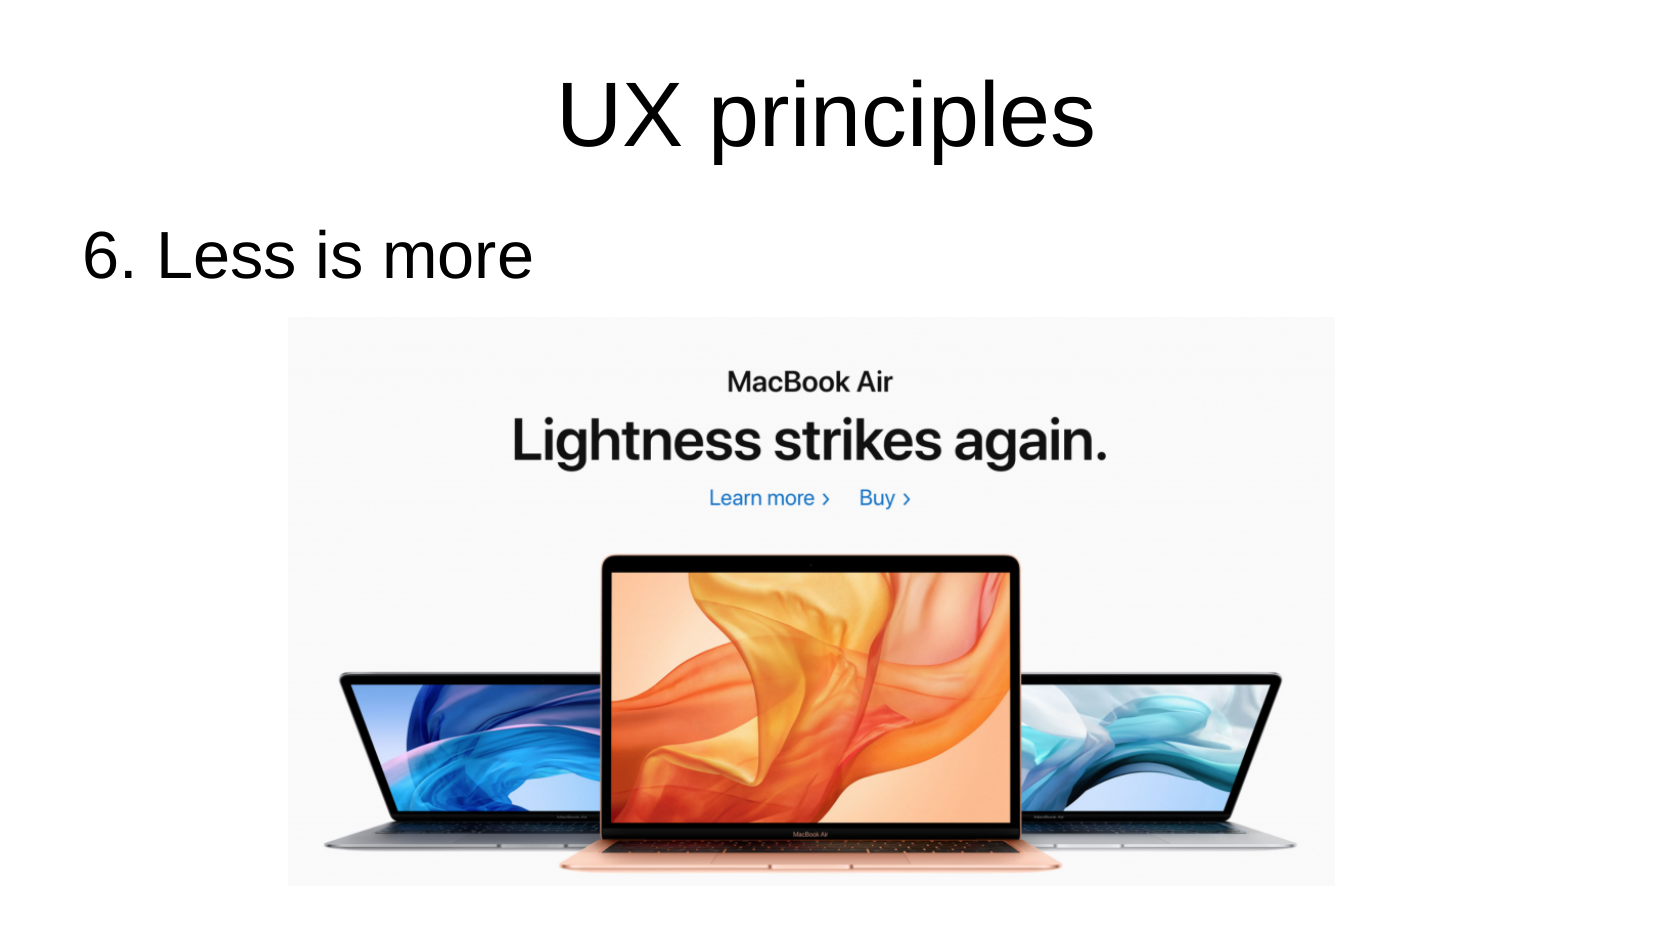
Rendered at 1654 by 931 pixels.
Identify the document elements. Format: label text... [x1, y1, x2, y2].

picture [288, 317, 1335, 886]
subtitle 6. Less is more [82, 217, 1571, 758]
title UX principles [82, 37, 1571, 193]
